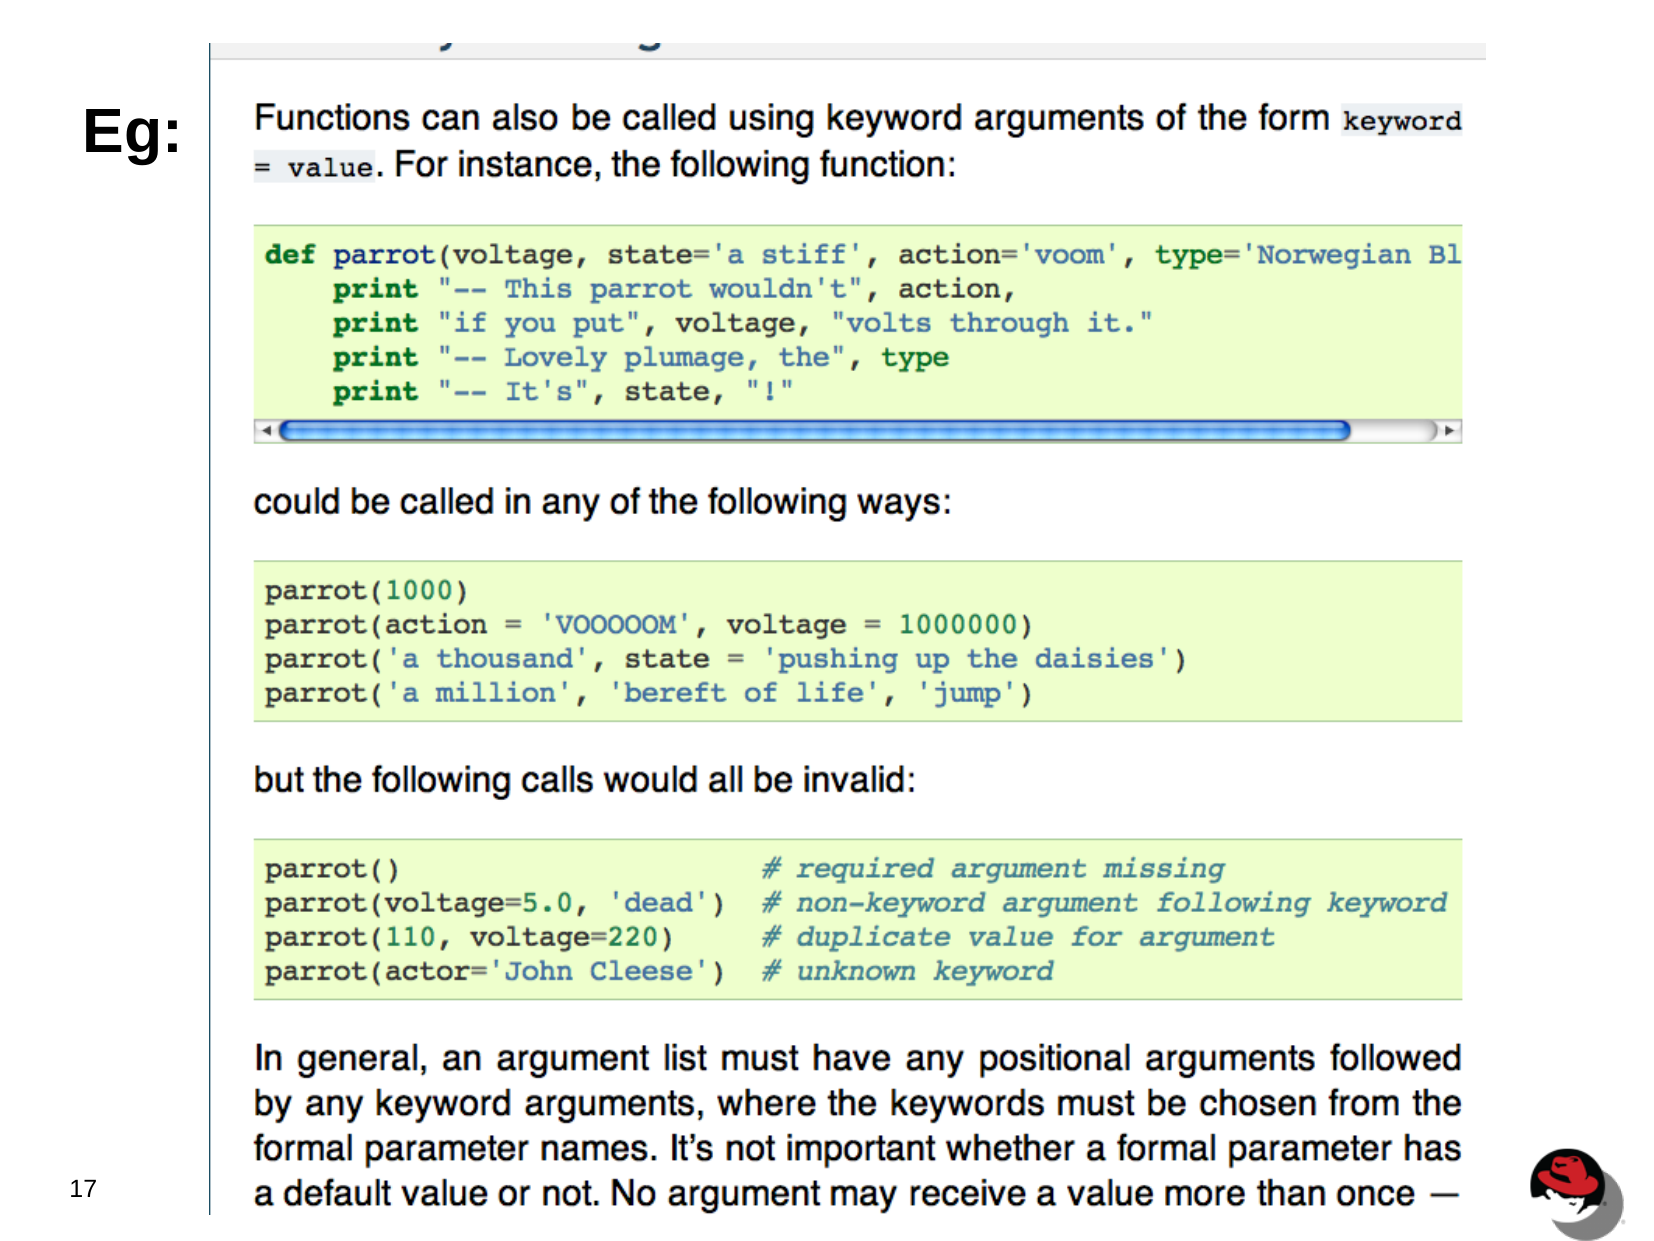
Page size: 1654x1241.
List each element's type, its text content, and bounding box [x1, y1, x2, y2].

picture [209, 43, 1486, 1216]
picture [1529, 1146, 1613, 1224]
title Eg: [82, 37, 1571, 226]
